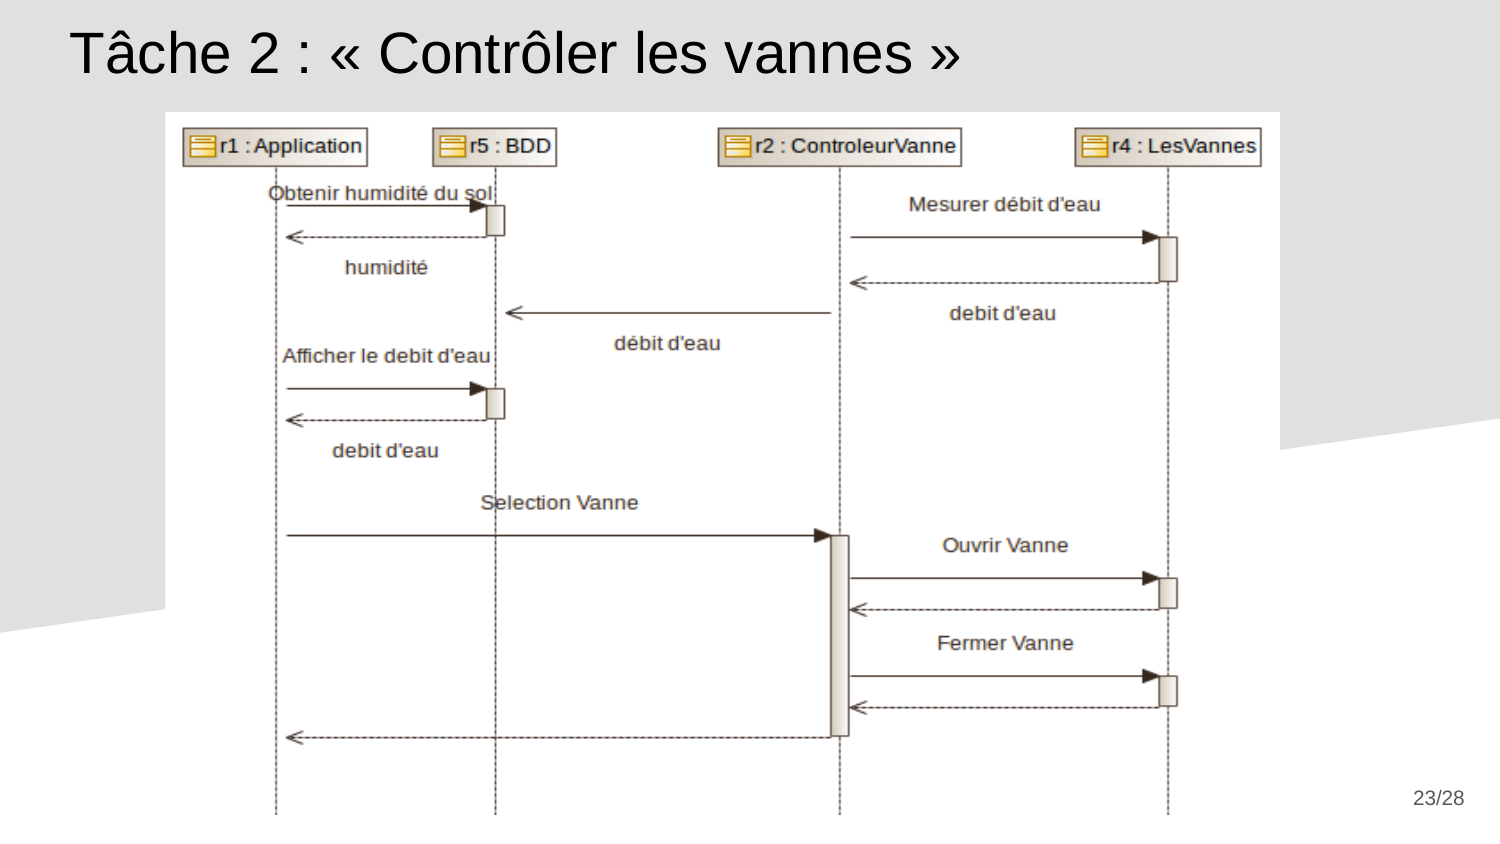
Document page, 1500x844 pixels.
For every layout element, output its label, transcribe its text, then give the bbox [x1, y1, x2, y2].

picture [165, 112, 1280, 815]
title Tâche 2 : « Contrôler les vannes » [55, 0, 1453, 94]
slide_number <numéro>/28 [1389, 764, 1480, 830]
